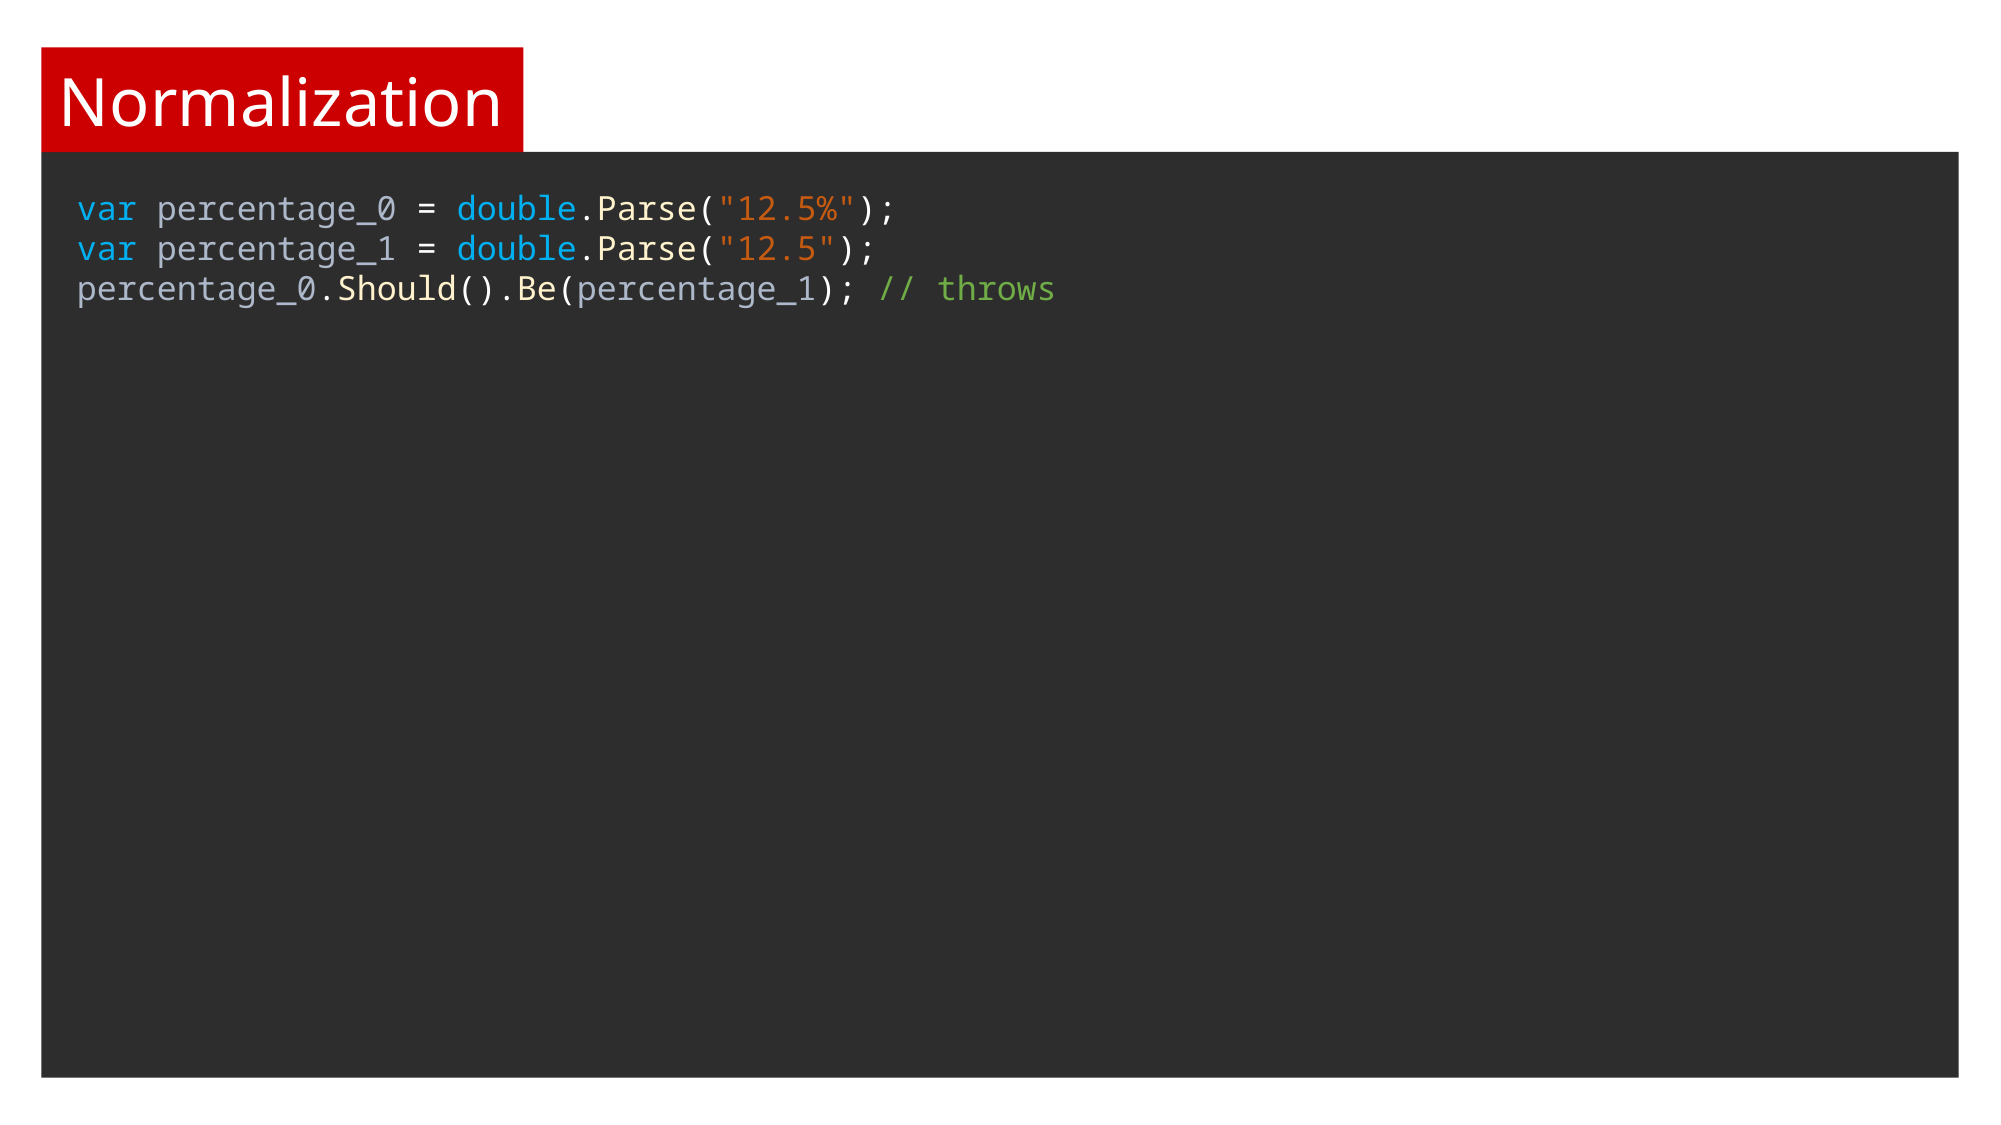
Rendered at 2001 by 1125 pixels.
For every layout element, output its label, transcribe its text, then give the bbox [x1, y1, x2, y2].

text_box [41, 152, 1959, 1078]
text_box Normalization [41, 47, 524, 153]
text_box var percentage_0 = double.Parse("12.5%"); var percentage_1 = double.Parse("12.5"); percentage_0.Should().Be(percentage_1); // throws [41, 152, 986, 356]
